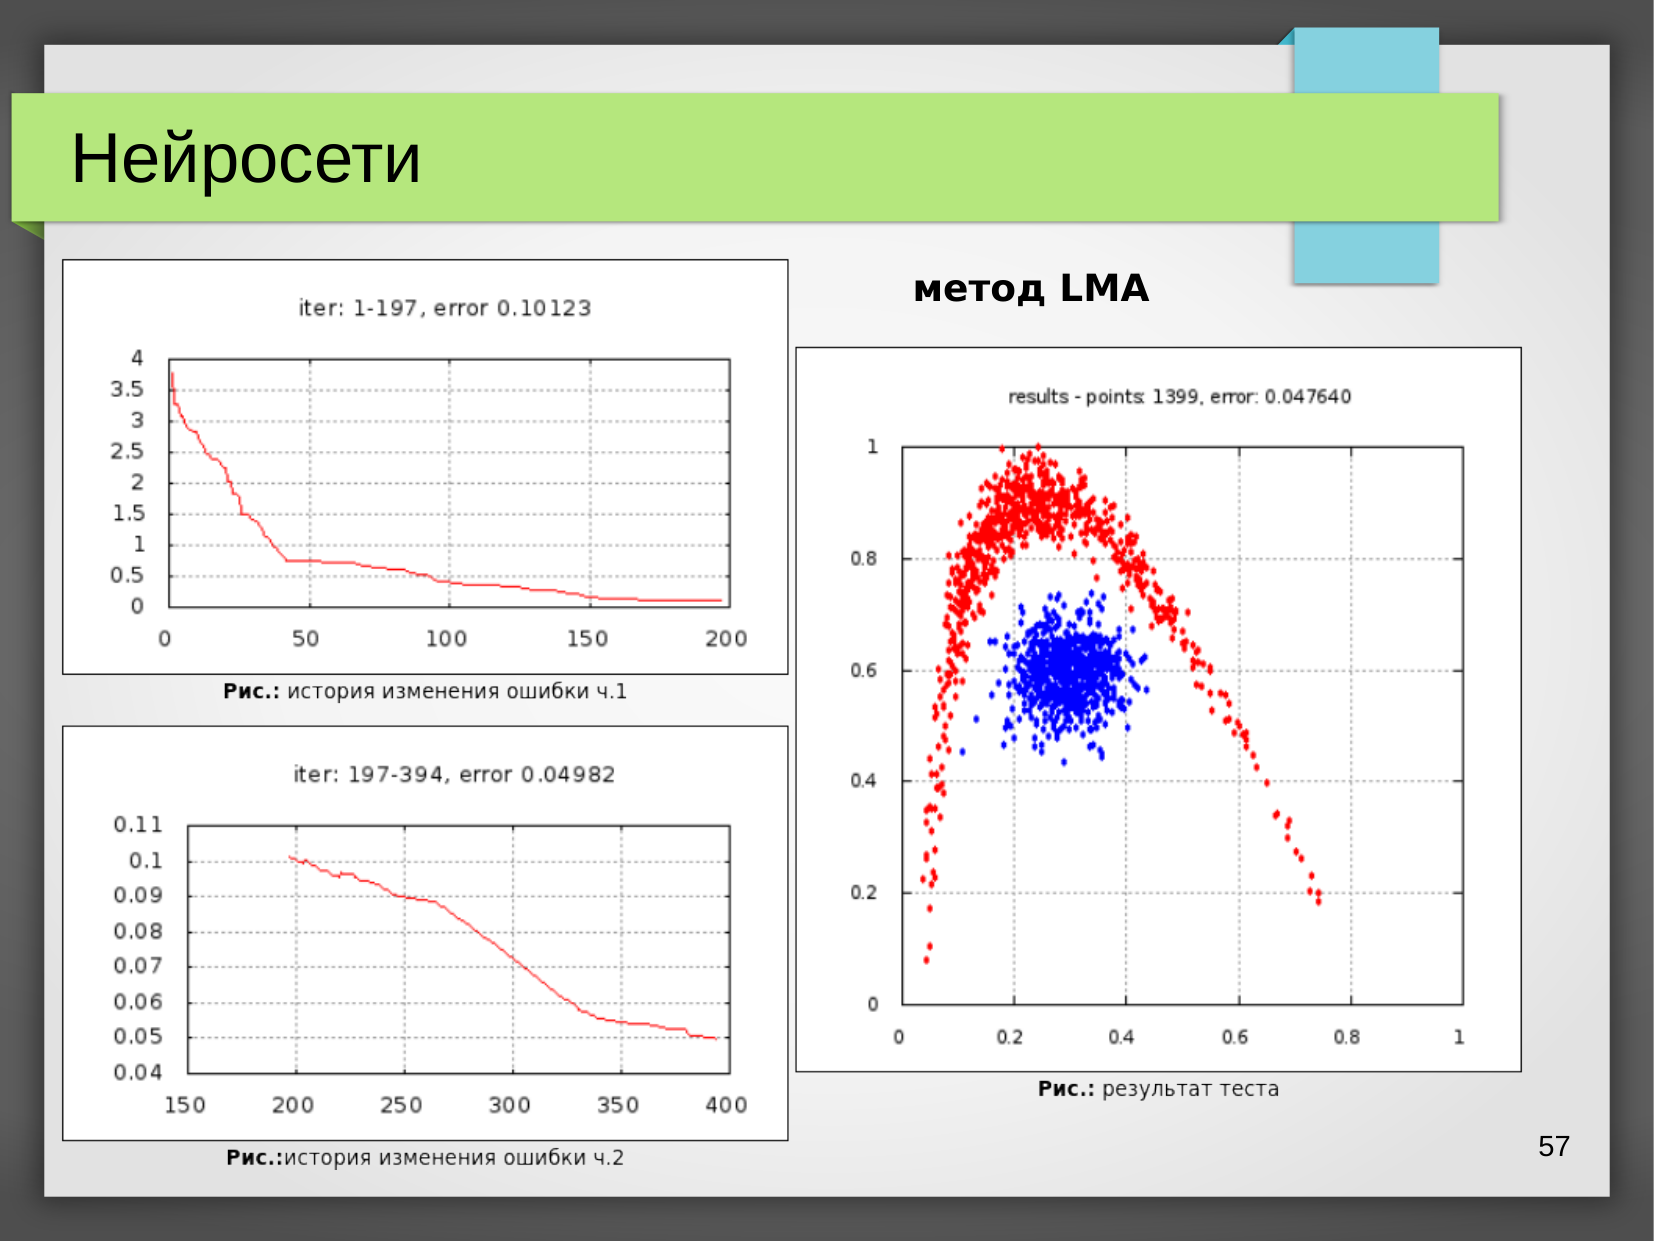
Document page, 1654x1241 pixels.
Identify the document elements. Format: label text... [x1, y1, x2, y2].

title Нейросети [70, 118, 1205, 199]
picture [0, 0, 1654, 1241]
